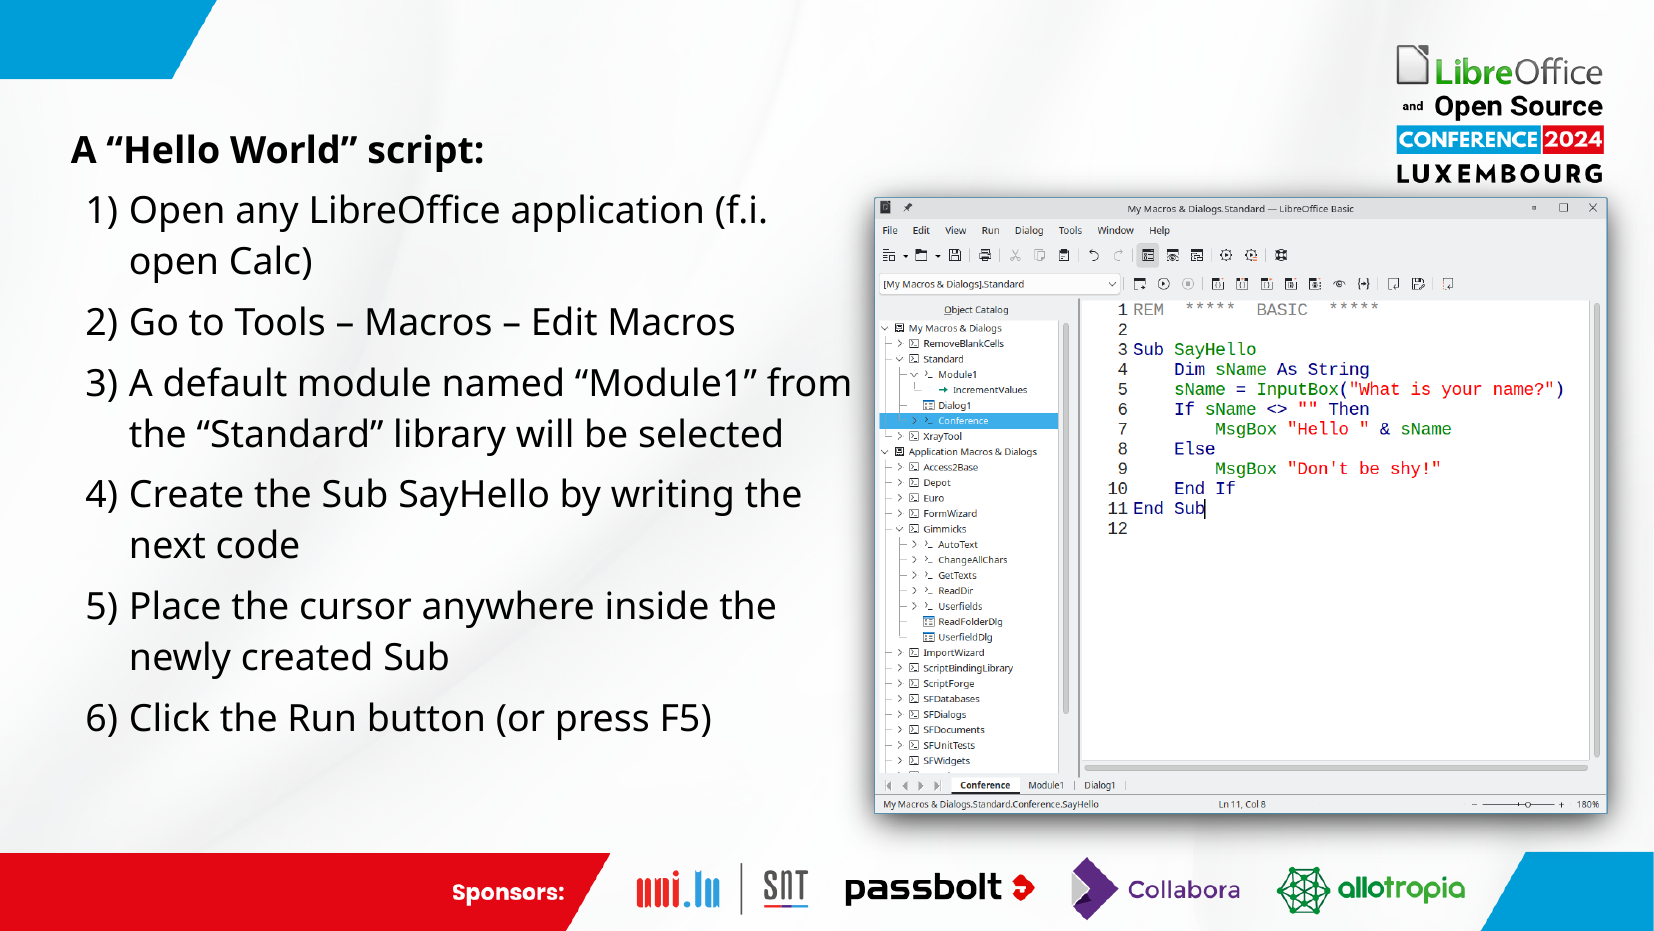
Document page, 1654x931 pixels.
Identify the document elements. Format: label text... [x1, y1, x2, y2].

list A “Hello World” script: Open any LibreOffice application (f.i. open Calc) Go to Tools – Macros – Edit Macros A default module named “Module1” from the “Standard” library will be selected Create the Sub SayHello by writing the next code Place the cursor anywhere inside the newly created Sub Click the Run button (or press F5) [70, 123, 862, 803]
picture [0, 0, 1654, 931]
